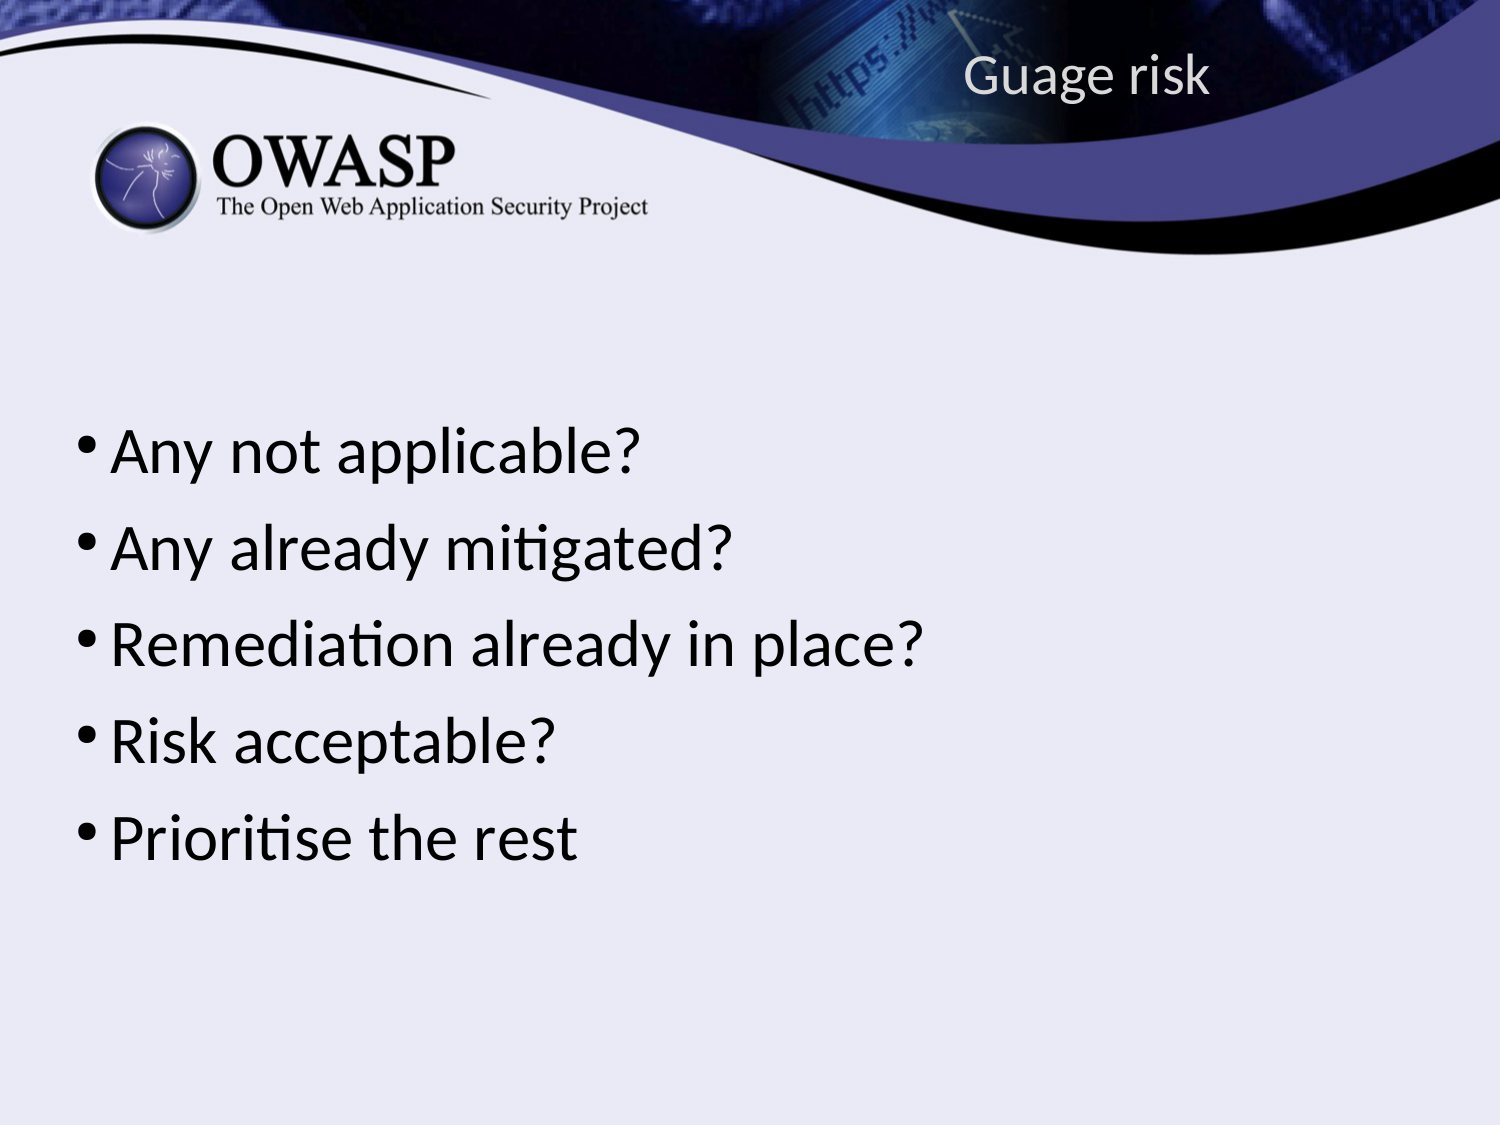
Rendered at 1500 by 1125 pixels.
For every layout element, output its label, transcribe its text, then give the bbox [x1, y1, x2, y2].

subtitle Any not applicable? Any already mitigated? Remediation already in place? Risk acceptable? Prioritise the rest [75, 262, 1426, 1018]
title Guage risk [699, 0, 1476, 149]
picture [0, 0, 1500, 1125]
